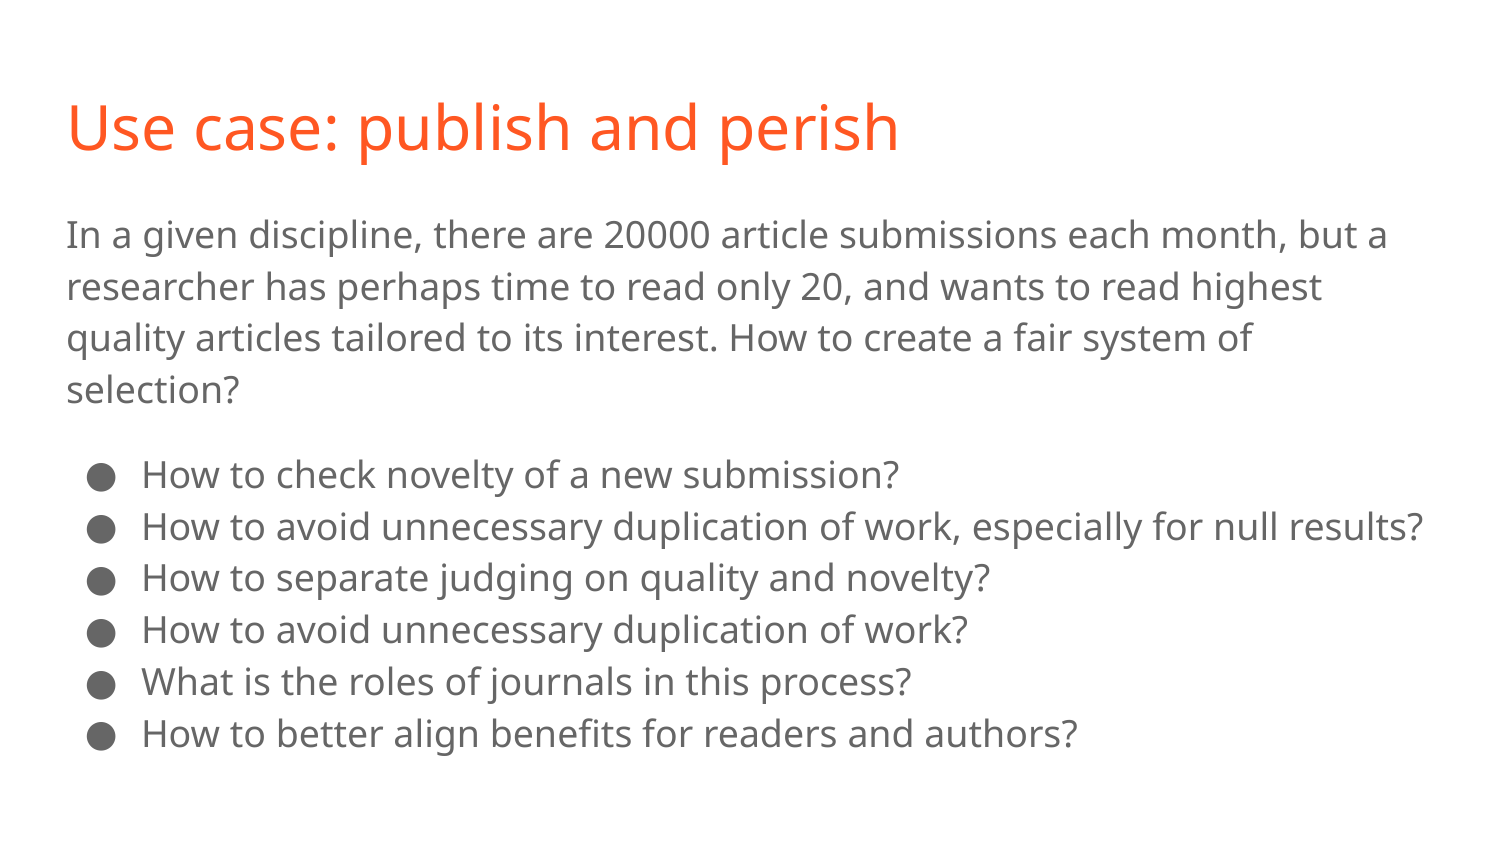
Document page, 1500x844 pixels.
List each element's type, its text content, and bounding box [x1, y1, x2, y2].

list In a given discipline, there are 20000 article submissions each month, but a researcher has perhaps time to read only 20, and wants to read highest quality articles tailored to its interest. How to create a fair system of selection? How to check novelty of a new submission? How to avoid unnecessary duplication of work, especially for null results? How to separate judging on quality and novelty? How to avoid unnecessary duplication of work? What is the roles of journals in this process? How to better align benefits for readers and authors? [51, 189, 1449, 750]
title Use case: publish and perish [51, 72, 1449, 167]
